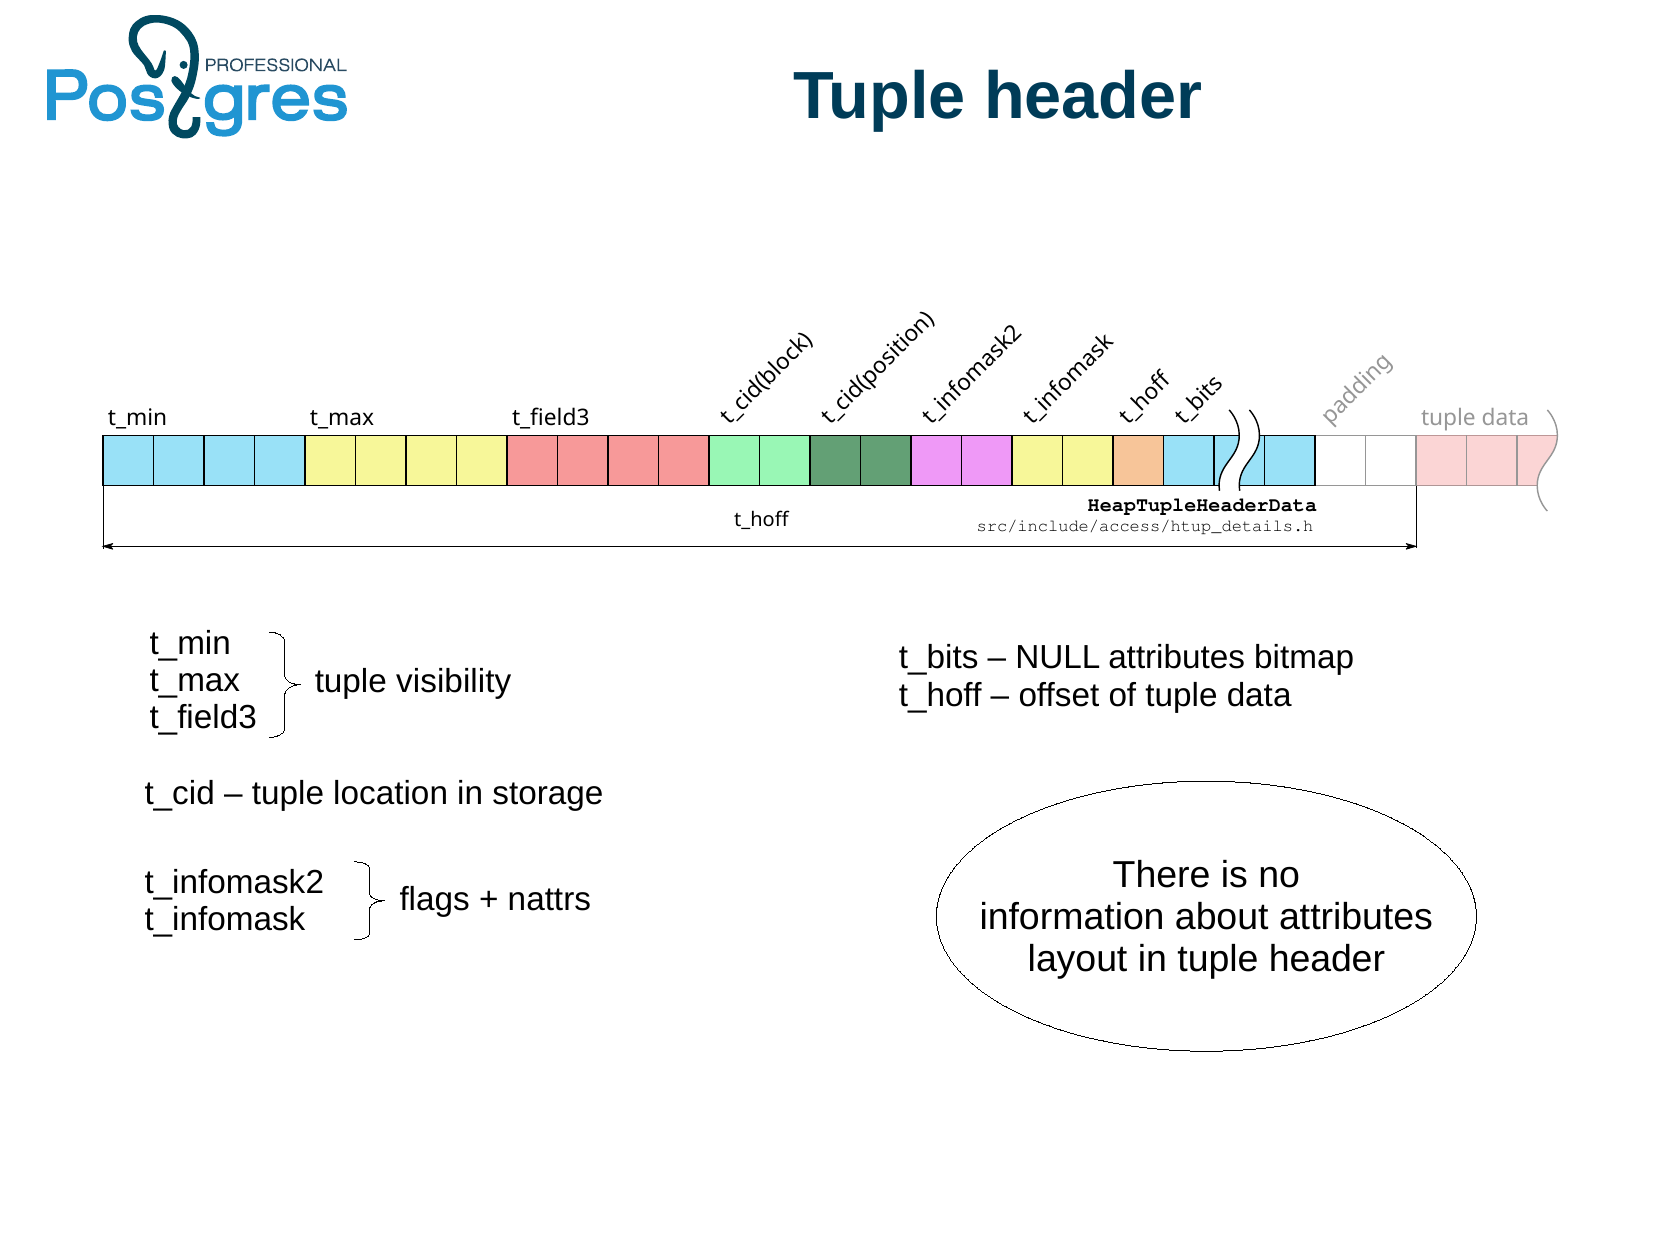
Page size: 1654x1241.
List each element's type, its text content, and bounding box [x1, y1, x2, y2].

picture [82, 61, 1583, 1123]
text_box flags + nattrs [384, 872, 607, 925]
title Tuple header [389, 49, 1607, 142]
text_box t_bits – NULL attributes bitmap t_hoff – offset of tuple data [884, 631, 1371, 721]
text_box tuple visibility [299, 655, 527, 708]
picture [152, 61, 159, 69]
text_box t_min t_max t_field3 [134, 617, 285, 759]
text_box There is no information about attributes layout in tuple header [936, 781, 1477, 1052]
text_box t_cid – tuple location in storage [129, 767, 620, 820]
text_box t_infomask2 t_infomask [129, 856, 685, 945]
